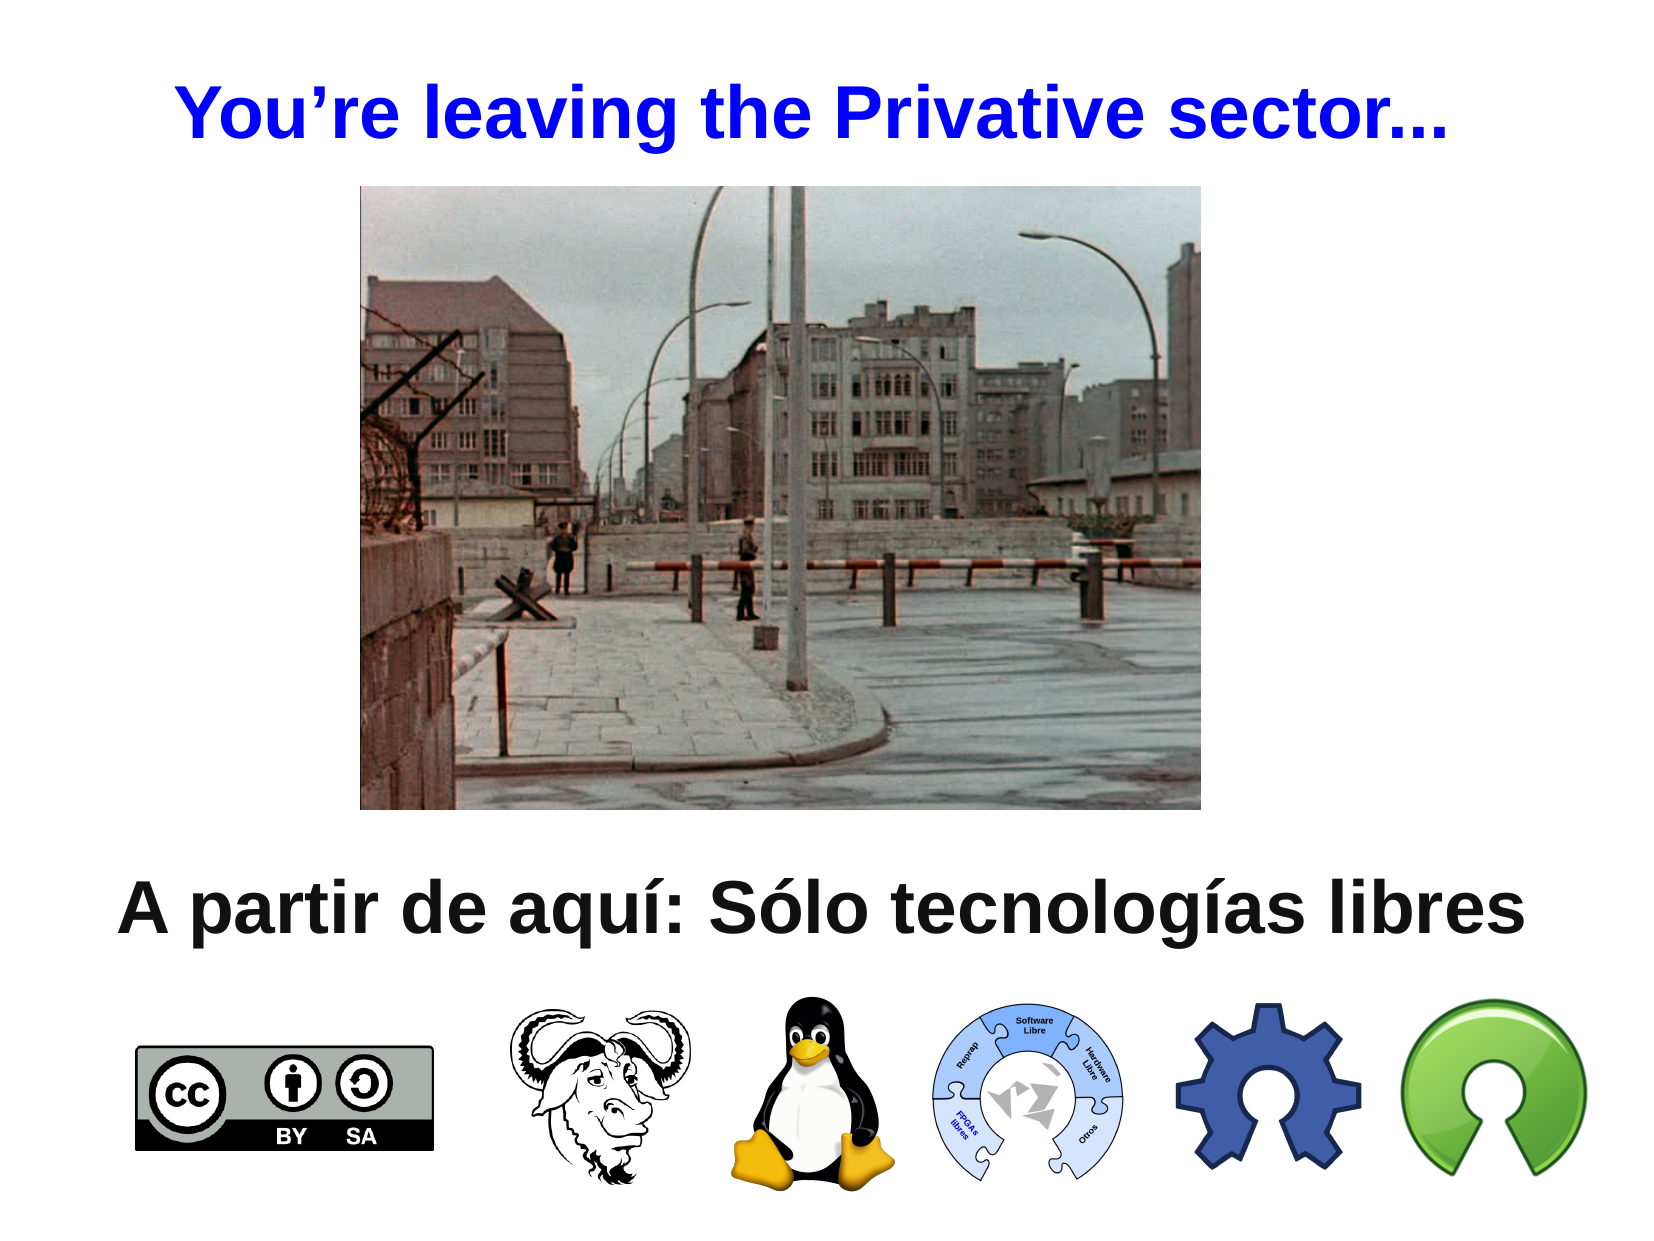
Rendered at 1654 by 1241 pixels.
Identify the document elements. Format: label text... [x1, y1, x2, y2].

picture [928, 999, 1126, 1186]
text_box You’re leaving the Privative sector... [64, 59, 1561, 166]
picture [360, 186, 1201, 811]
picture [510, 1009, 691, 1186]
picture [1395, 989, 1594, 1182]
picture [720, 984, 904, 1201]
text_box A partir de aquí: Sólo tecnologías libres [75, 854, 1571, 961]
picture [1170, 989, 1366, 1186]
picture [135, 1034, 434, 1161]
